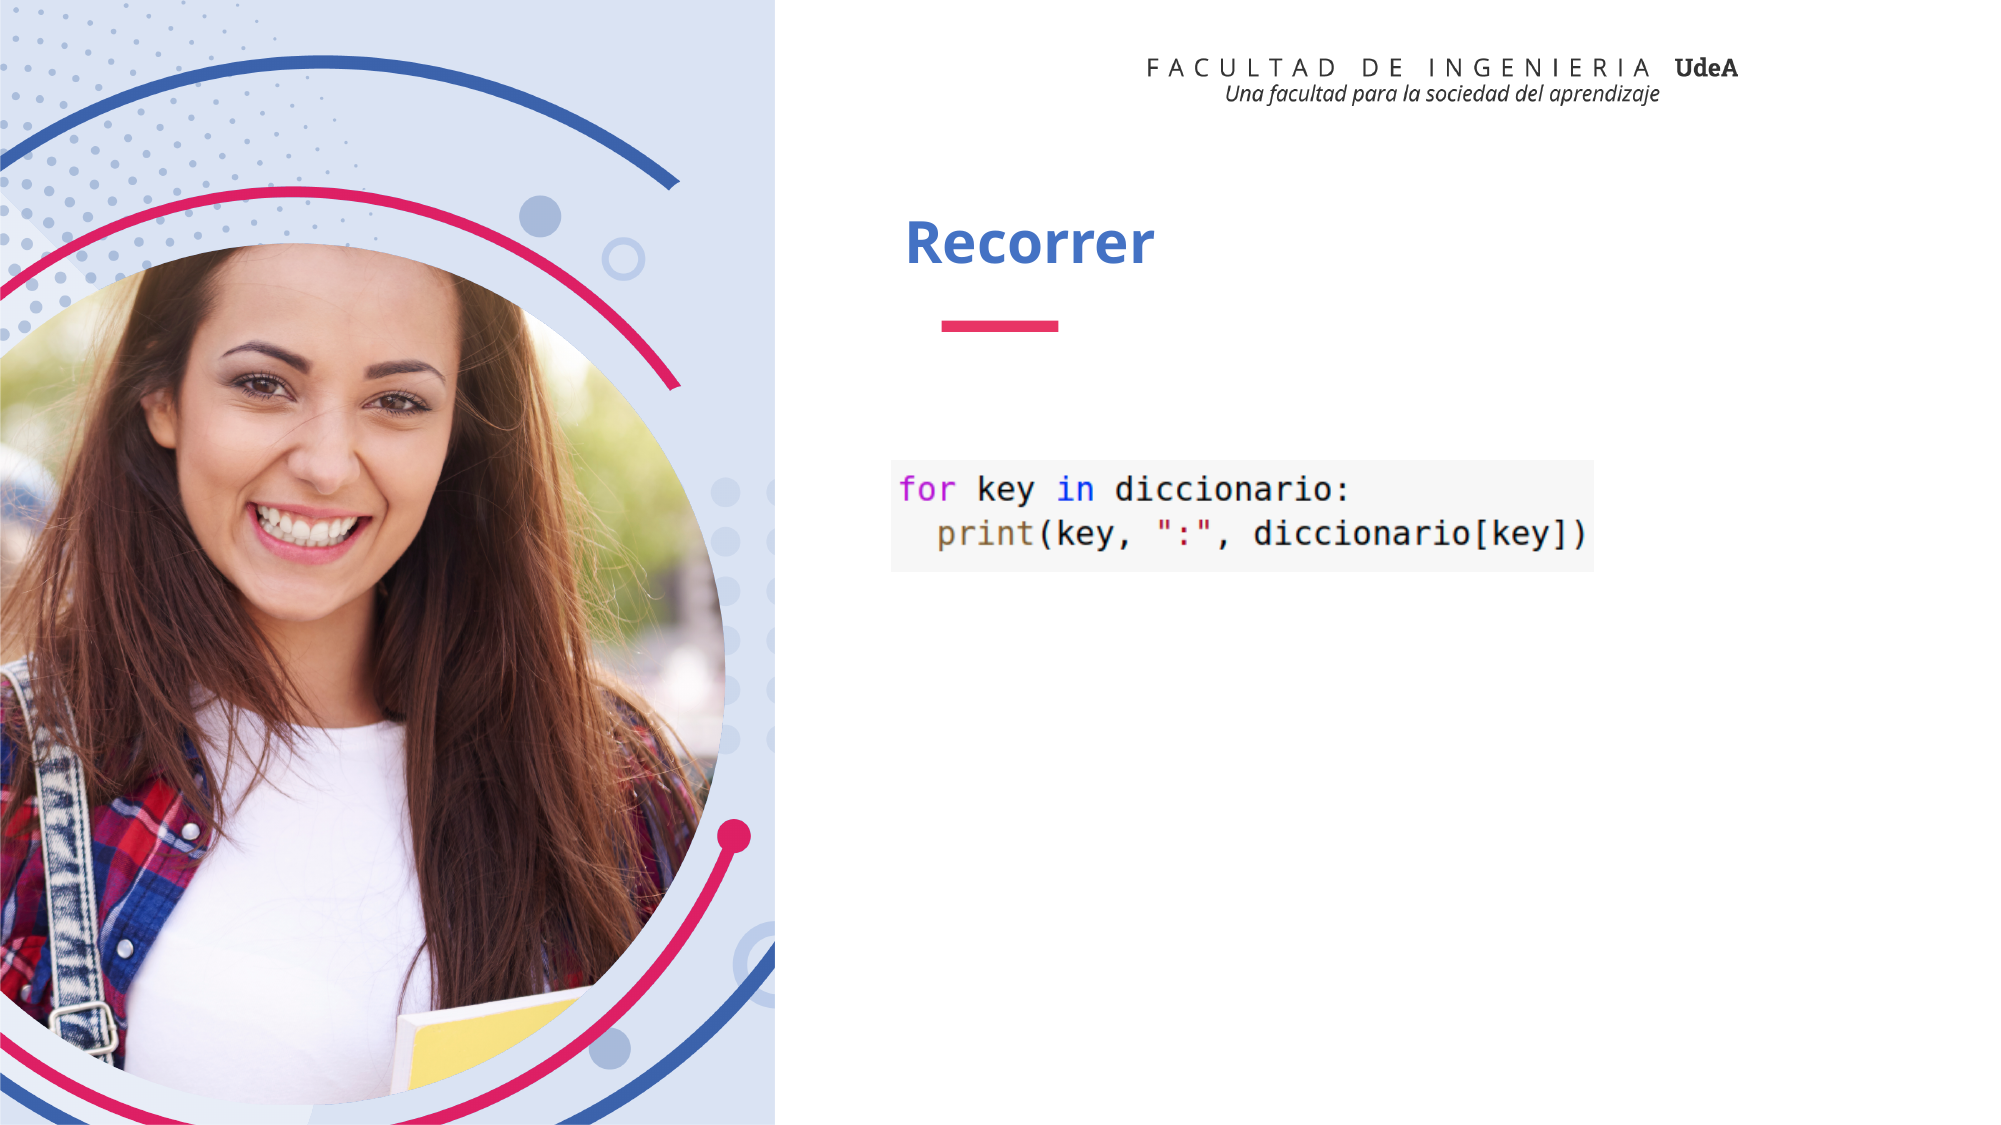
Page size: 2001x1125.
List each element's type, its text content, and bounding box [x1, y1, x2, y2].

picture [1148, 57, 1738, 106]
picture [891, 460, 1594, 572]
picture [0, 0, 775, 1125]
text_box Recorrer [889, 189, 1786, 300]
